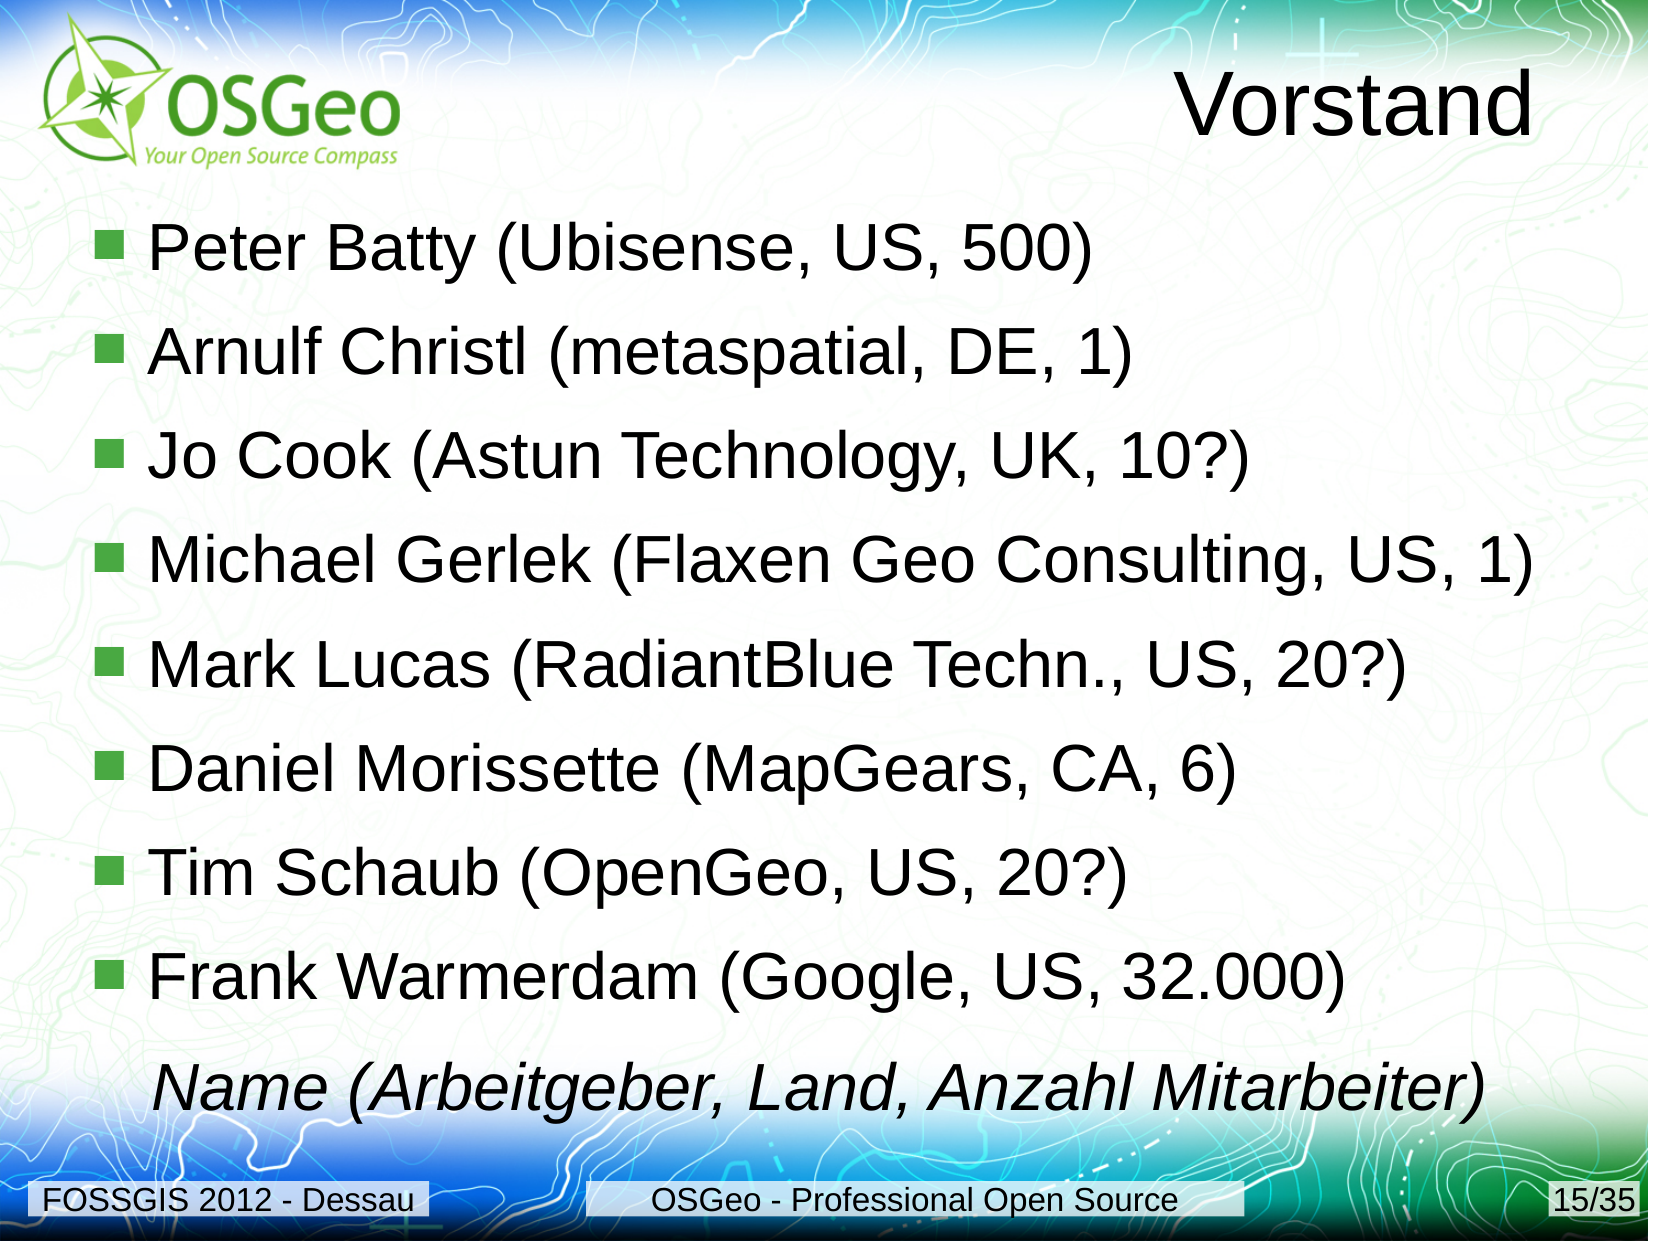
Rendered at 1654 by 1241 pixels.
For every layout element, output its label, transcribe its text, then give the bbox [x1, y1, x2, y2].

title Vorstand [430, 29, 1536, 178]
text_box Name (Arbeitgeber, Land, Anzahl Mitarbeiter) [136, 1042, 1533, 1132]
picture [0, 0, 1648, 1241]
list Peter Batty (Ubisense, US, 500) Arnulf Christl (metaspatial, DE, 1) Jo Cook (Astun Technology, UK, 10?) Michael Gerlek (Flaxen Geo Consulting, US, 1) Mark Lucas (RadiantBlue Techn., US, 20?) Daniel Morissette (MapGears, CA, 6) Tim Schaub (OpenGeo, US, 20?) Frank Warmerdam (Google, US, 32.000) [76, 209, 1603, 1015]
